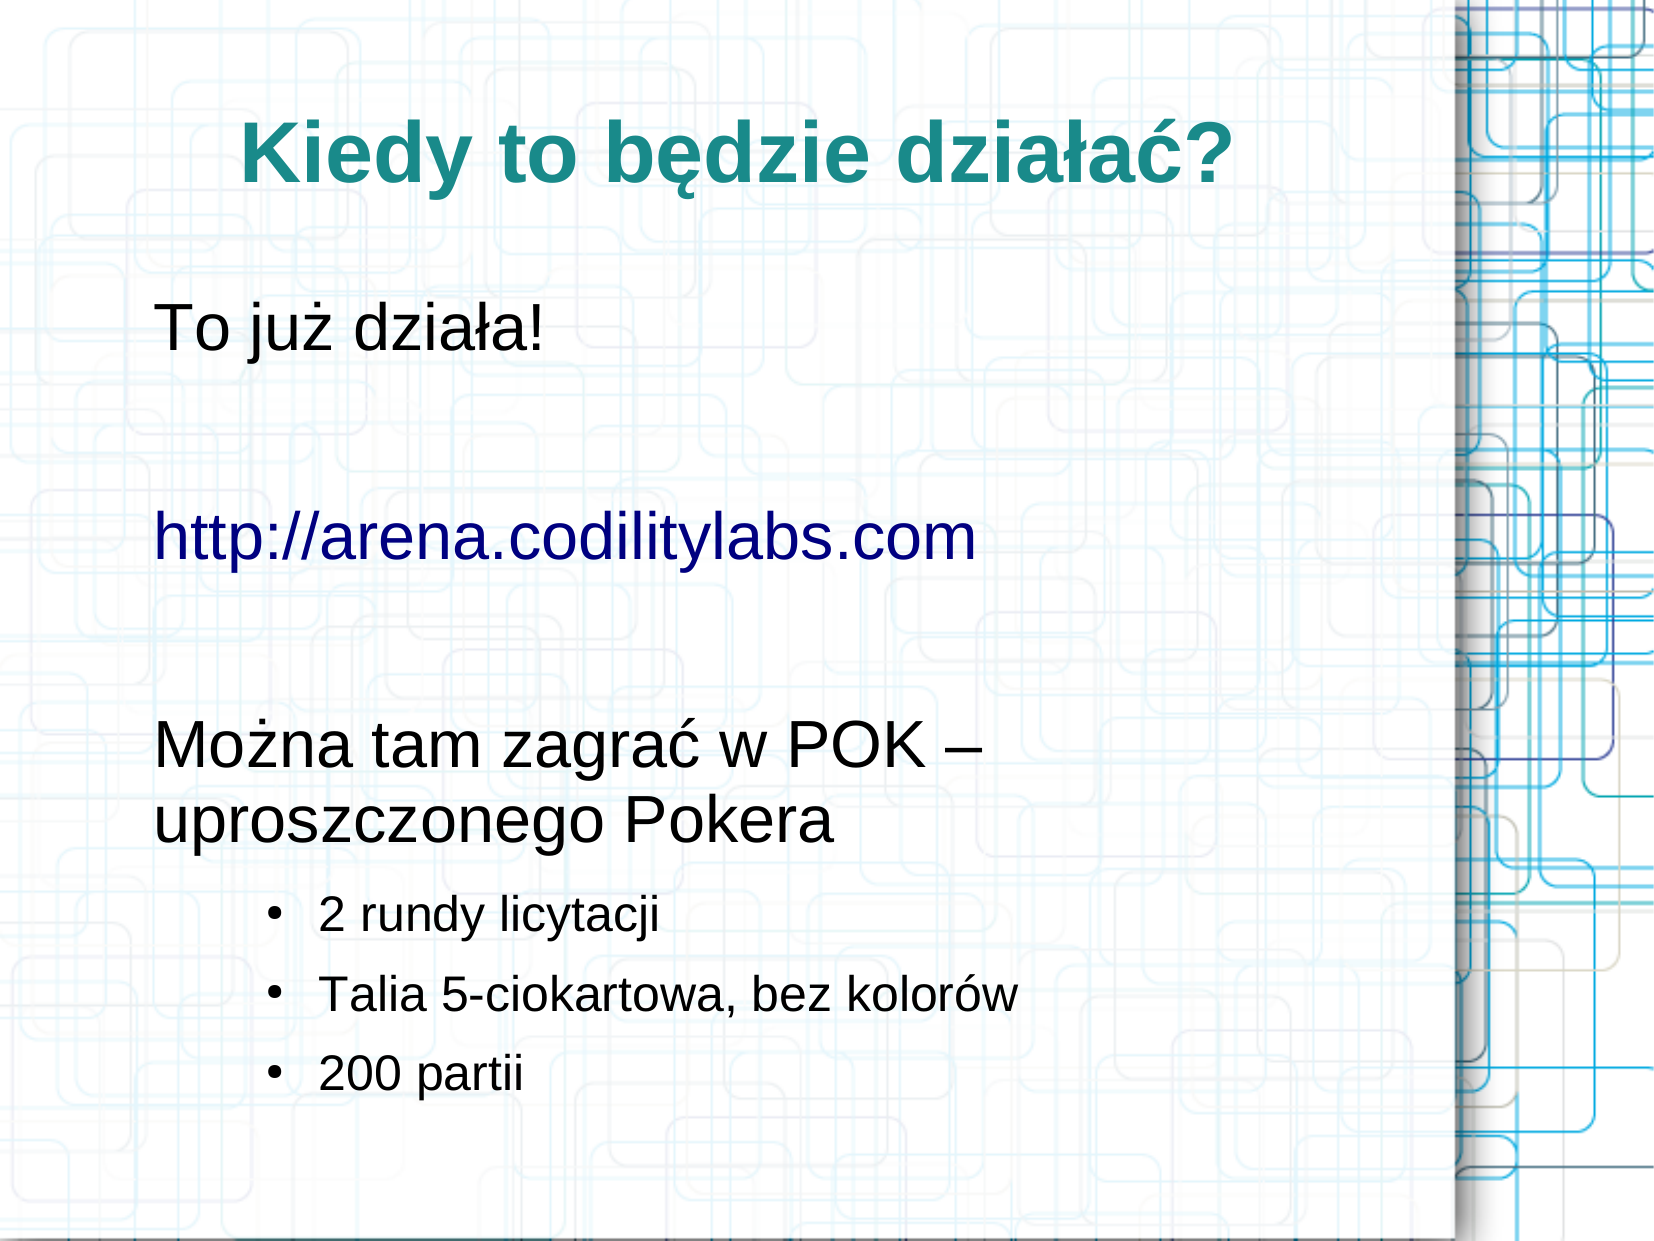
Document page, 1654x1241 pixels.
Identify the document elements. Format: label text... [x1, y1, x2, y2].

picture [0, 0, 1654, 1241]
title Kiedy to będzie działać? [59, 49, 1418, 257]
list To już działa! http://arena.codilitylabs.com Można tam zagrać w POK – uproszczonego Pokera 2 rundy licytacji Talia 5-ciokartowa, bez kolorów 200 partii [82, 290, 1418, 1241]
